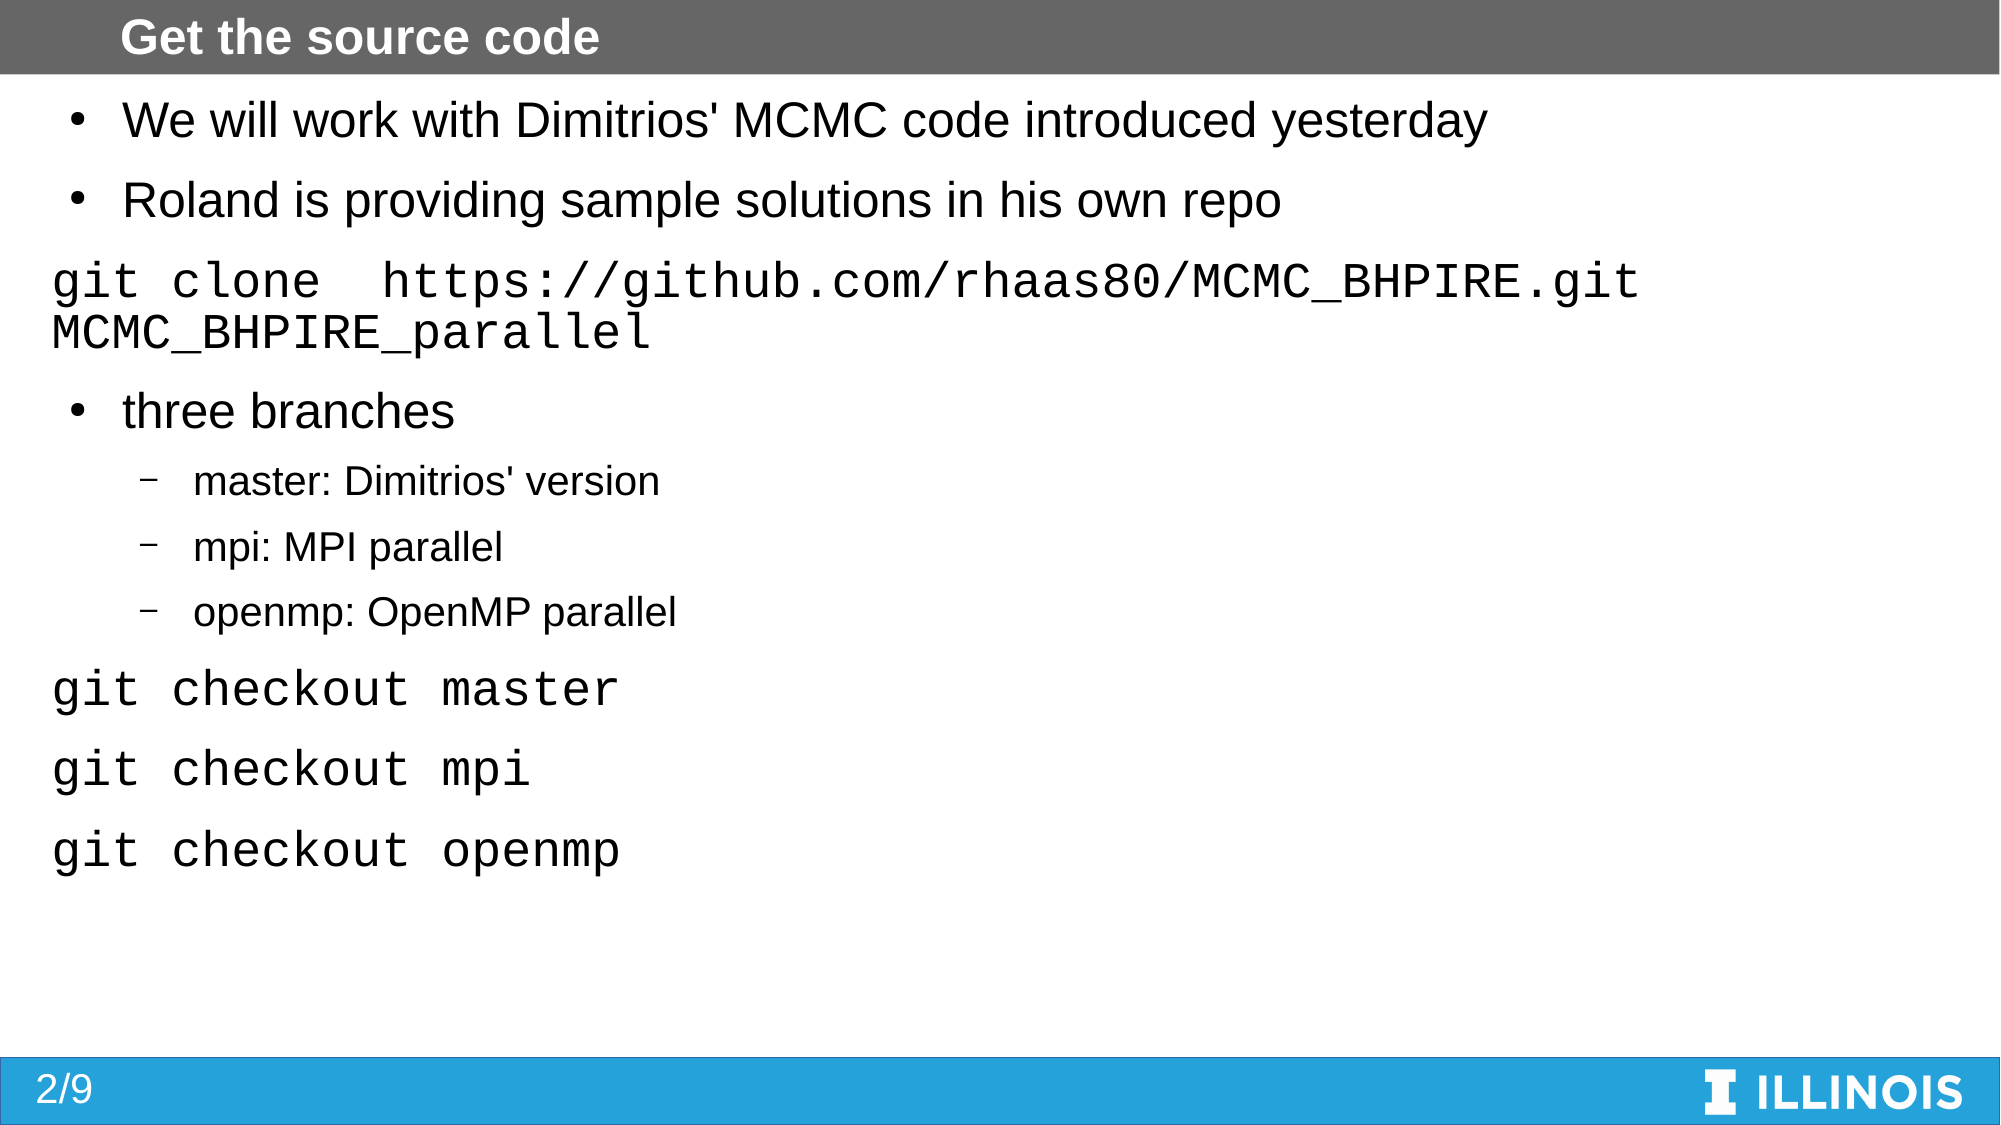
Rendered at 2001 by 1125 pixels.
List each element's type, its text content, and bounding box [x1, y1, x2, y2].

picture [1705, 1069, 1962, 1115]
list We will work with Dimitrios' MCMC code introduced yesterday Roland is providing sample solutions in his own repo git clone https://github.com/rhaas80/MCMC_BHPIRE.git MCMC_BHPIRE_parallel three branches master: Dimitrios' version mpi: MPI parallel openmp: OpenMP parallel git checkout master git checkout mpi git checkout openmp [51, 97, 1949, 1058]
title Get the source code [0, 0, 2000, 75]
